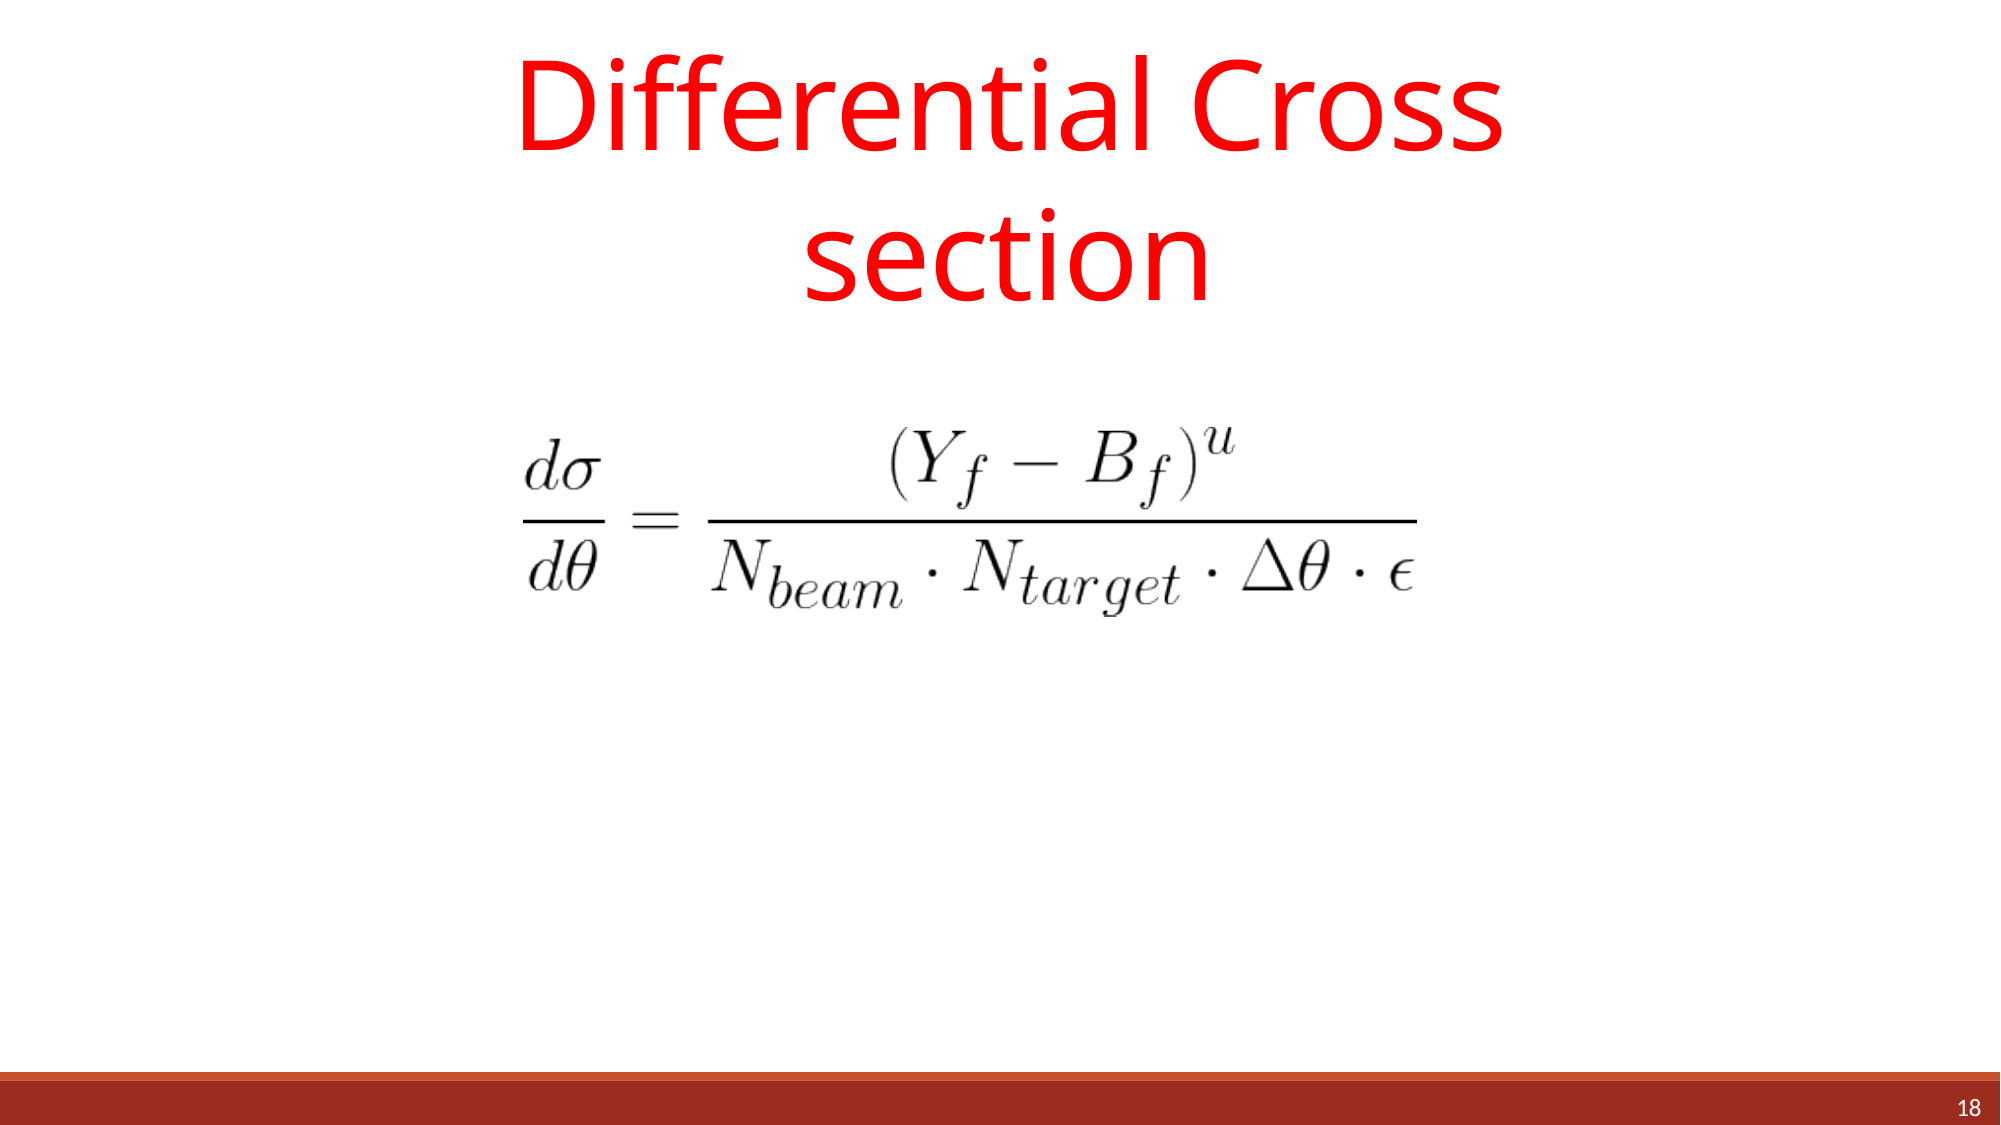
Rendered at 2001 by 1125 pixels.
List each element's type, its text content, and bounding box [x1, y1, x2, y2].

text_box [0, 1072, 2000, 1125]
text_box <numero> [1949, 1095, 1988, 1122]
text_box Differential Cross section [290, 23, 1725, 188]
picture [523, 427, 1417, 617]
